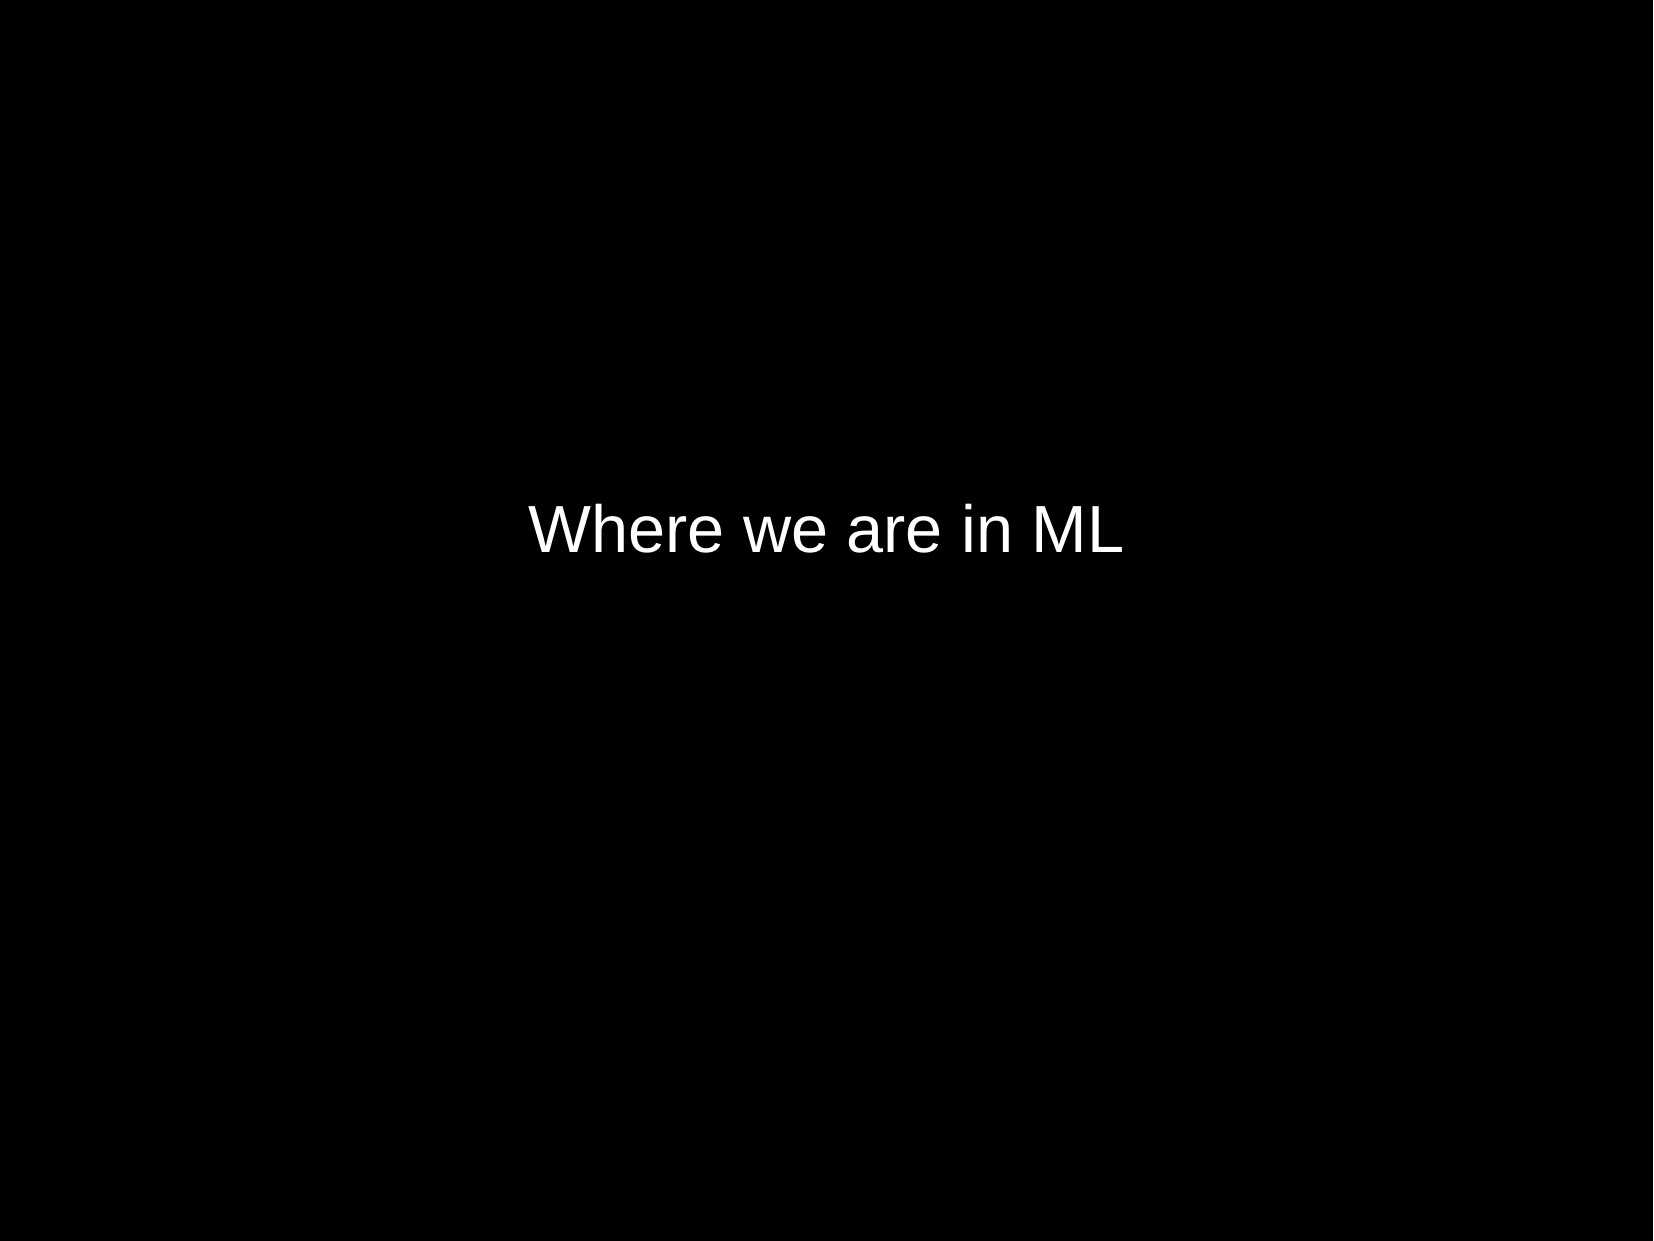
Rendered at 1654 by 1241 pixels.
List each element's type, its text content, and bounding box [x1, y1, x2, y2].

subtitle Where we are in ML [82, 49, 1571, 1010]
